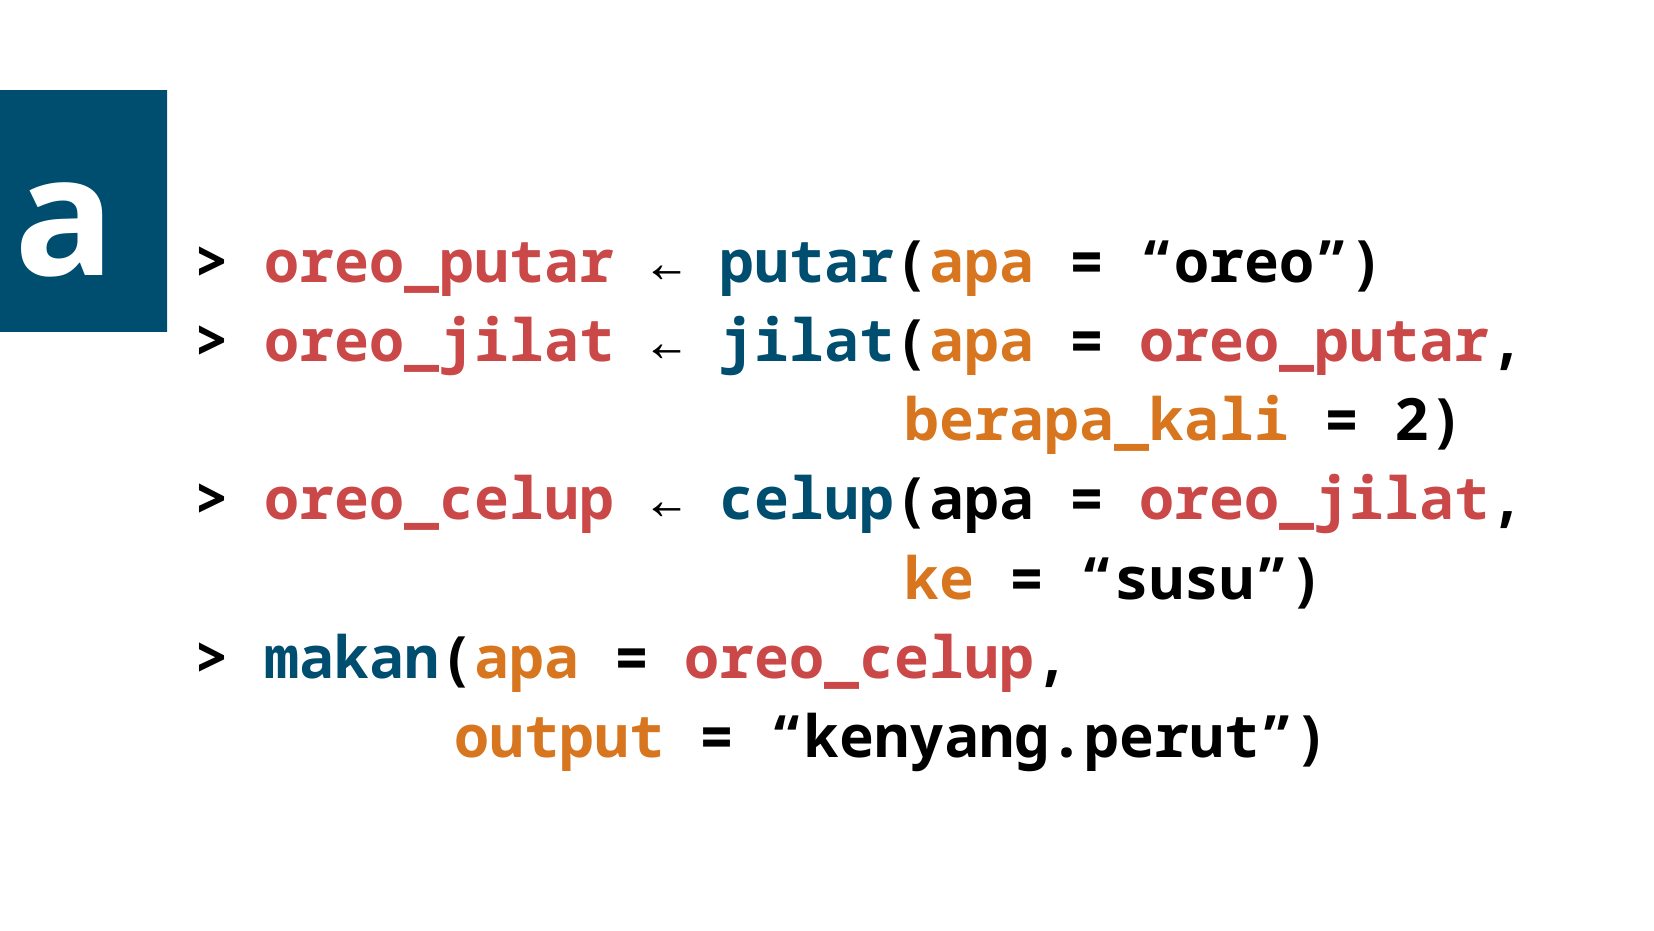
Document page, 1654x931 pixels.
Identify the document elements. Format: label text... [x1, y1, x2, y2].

text_box a [0, 90, 168, 301]
text_box > oreo_putar ← putar(apa = “oreo”) > oreo_jilat ← jilat(apa = oreo_putar, berapa_kali = 2) > oreo_celup ← celup(apa = oreo_jilat, ke = “susu”) > makan(apa = oreo_celup, output = “kenyang.perut”) [180, 212, 1575, 718]
